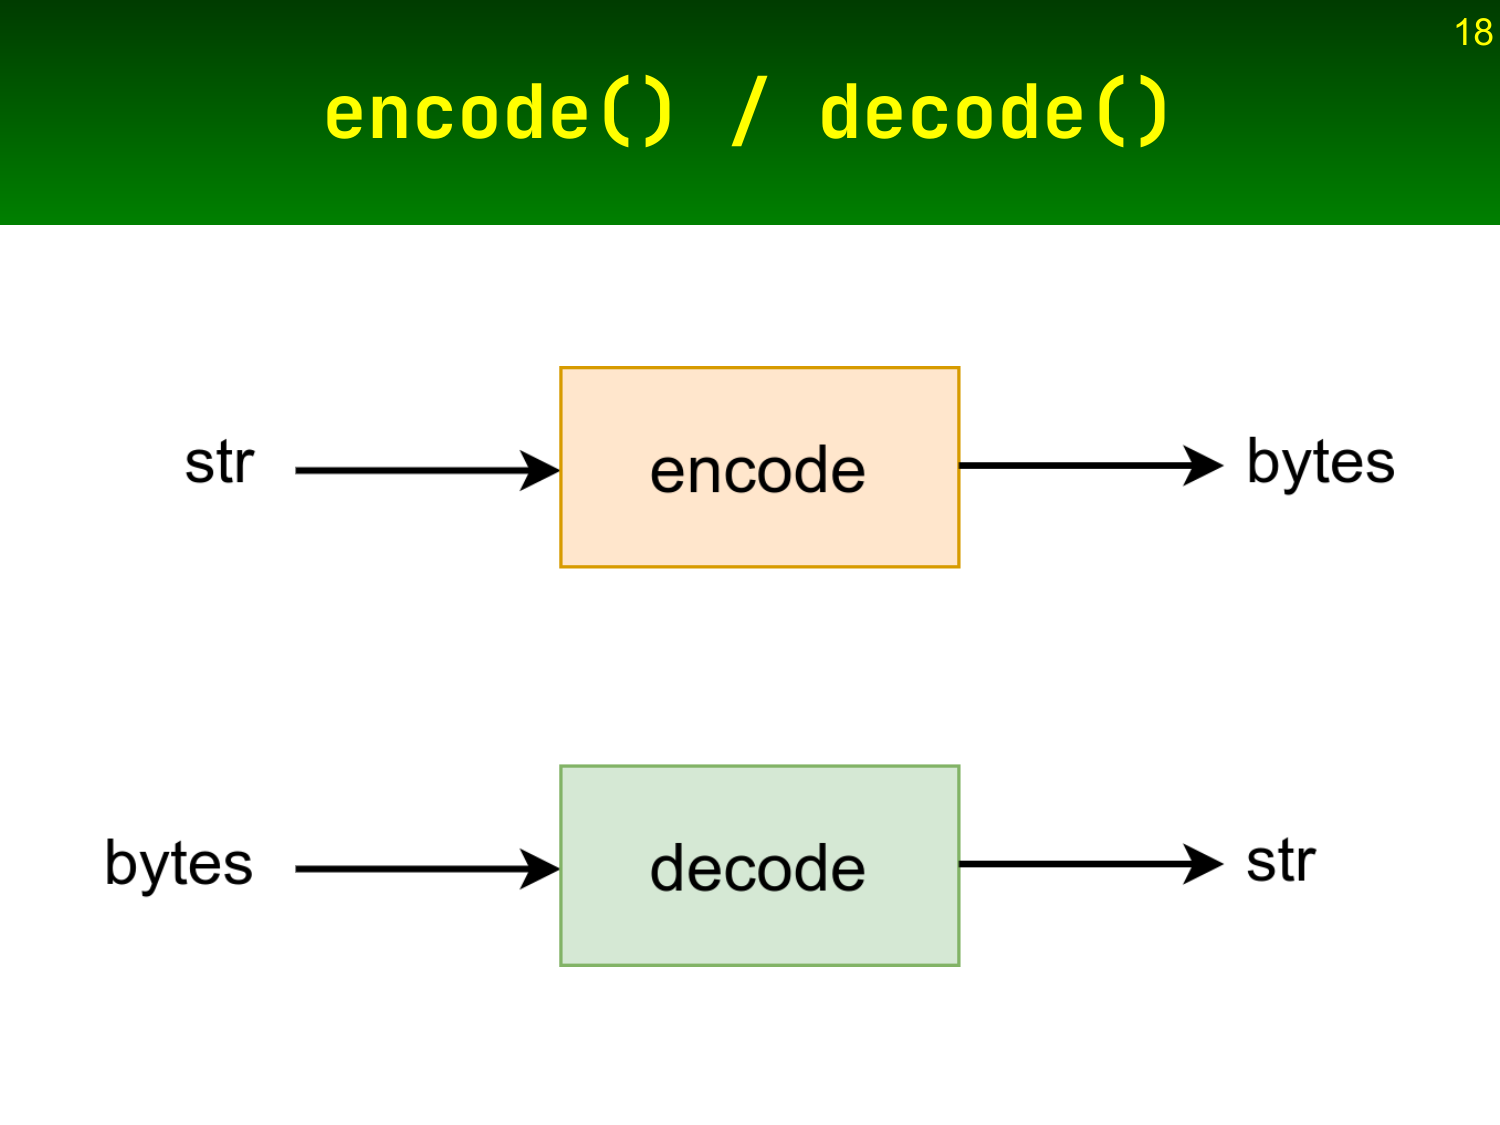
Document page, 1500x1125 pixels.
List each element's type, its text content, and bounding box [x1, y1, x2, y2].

title encode() / decode() [112, 10, 1388, 207]
picture [95, 366, 1405, 967]
